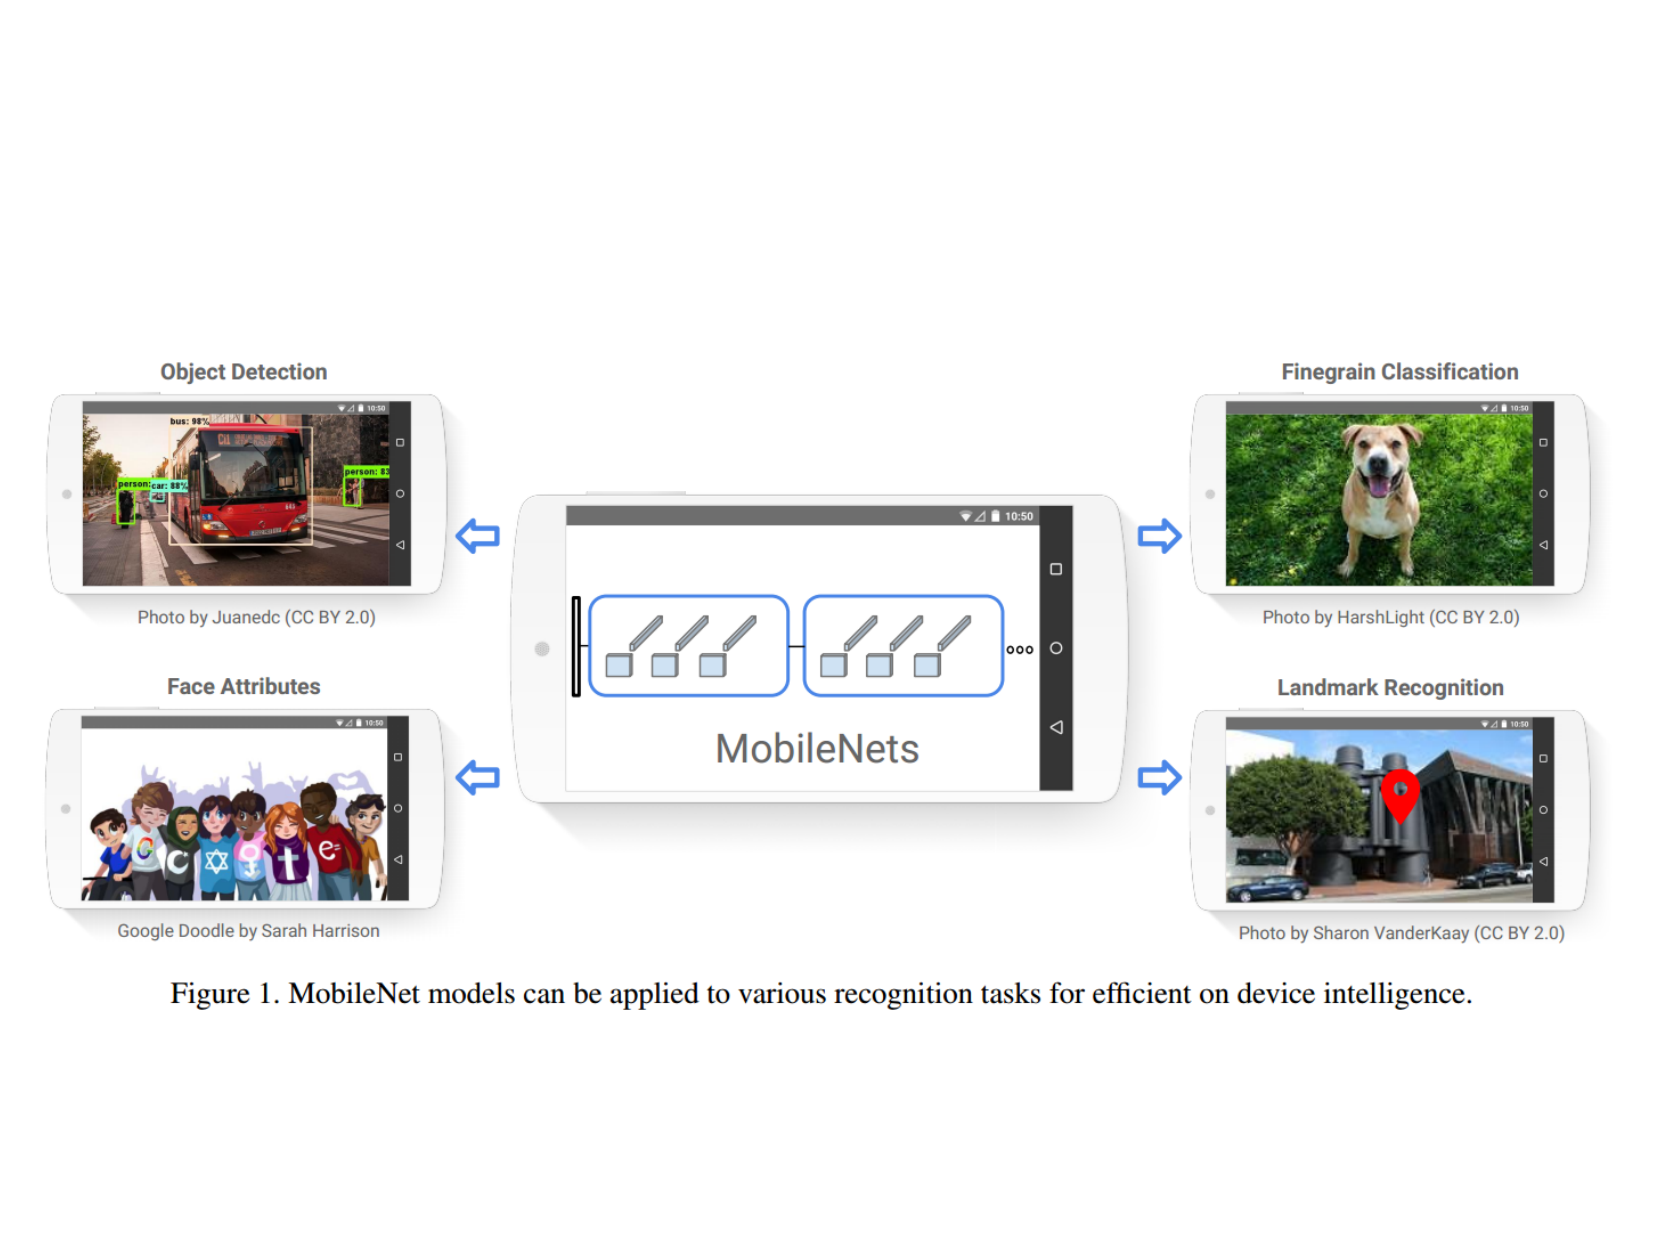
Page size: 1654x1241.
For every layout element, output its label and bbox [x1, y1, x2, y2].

picture [0, 286, 1654, 1036]
